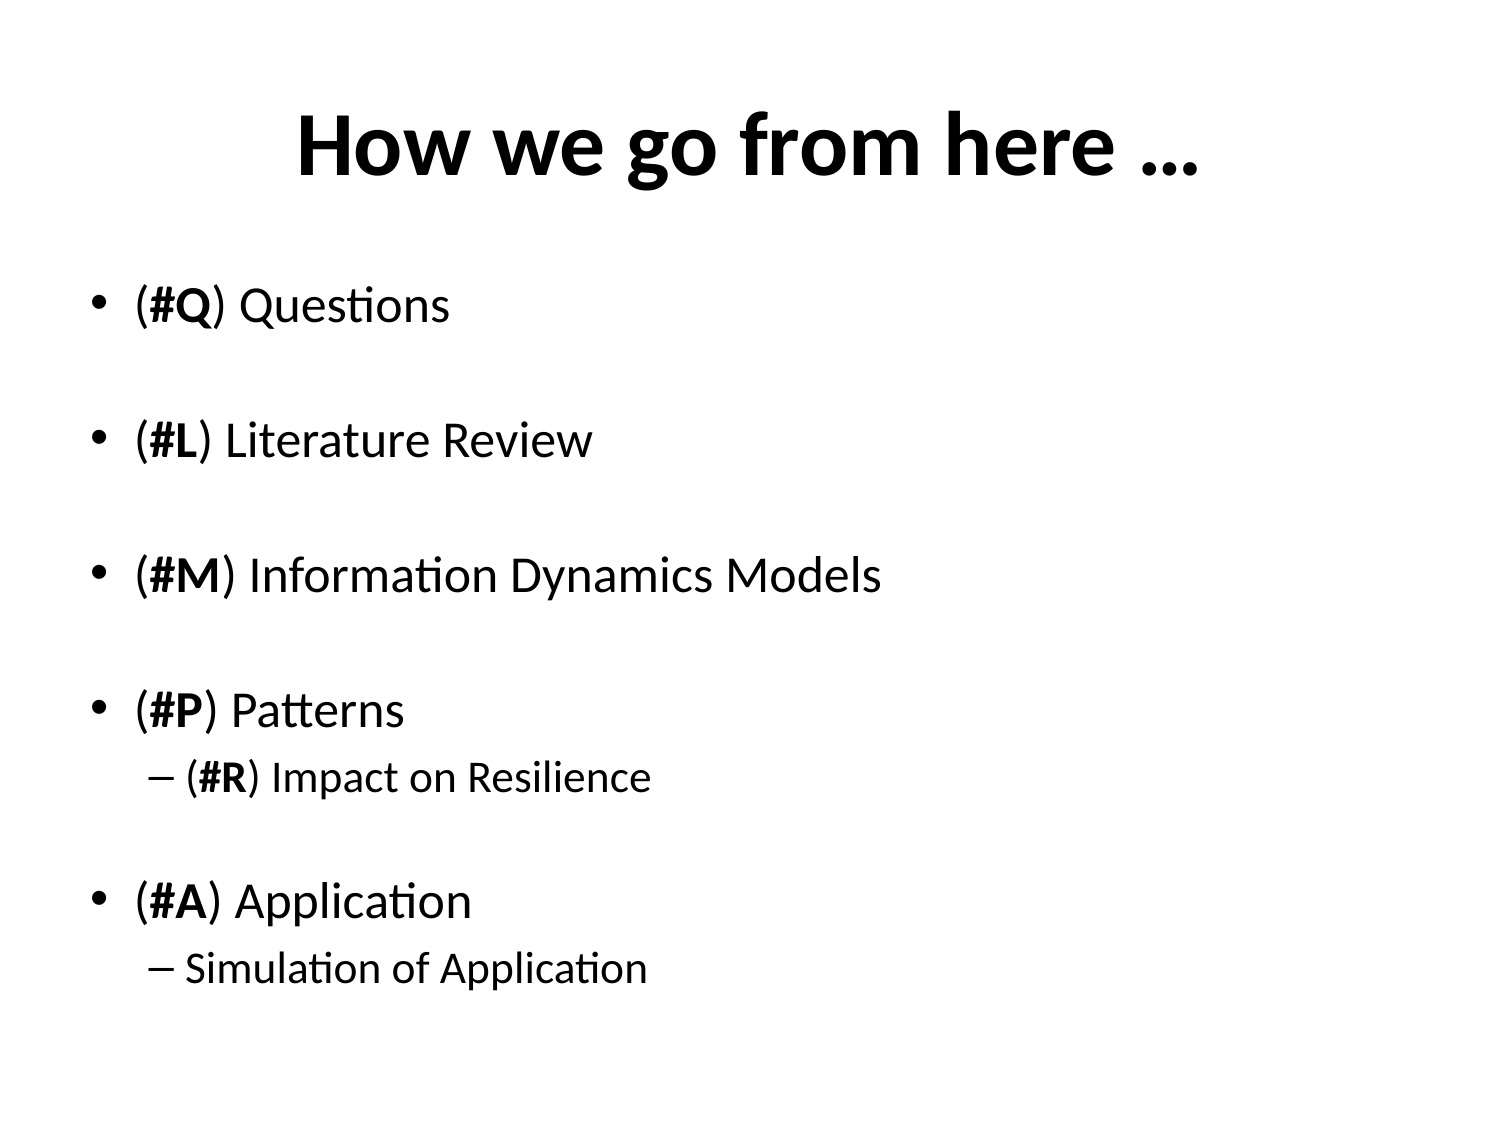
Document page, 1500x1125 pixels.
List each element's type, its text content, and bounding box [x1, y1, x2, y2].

title How we go from here … [75, 45, 1425, 233]
list (#Q) Questions (#L) Literature Review (#M) Information Dynamics Models (#P) Patterns (#R) Impact on Resilience (#A) Application Simulation of Application [75, 262, 1425, 1005]
